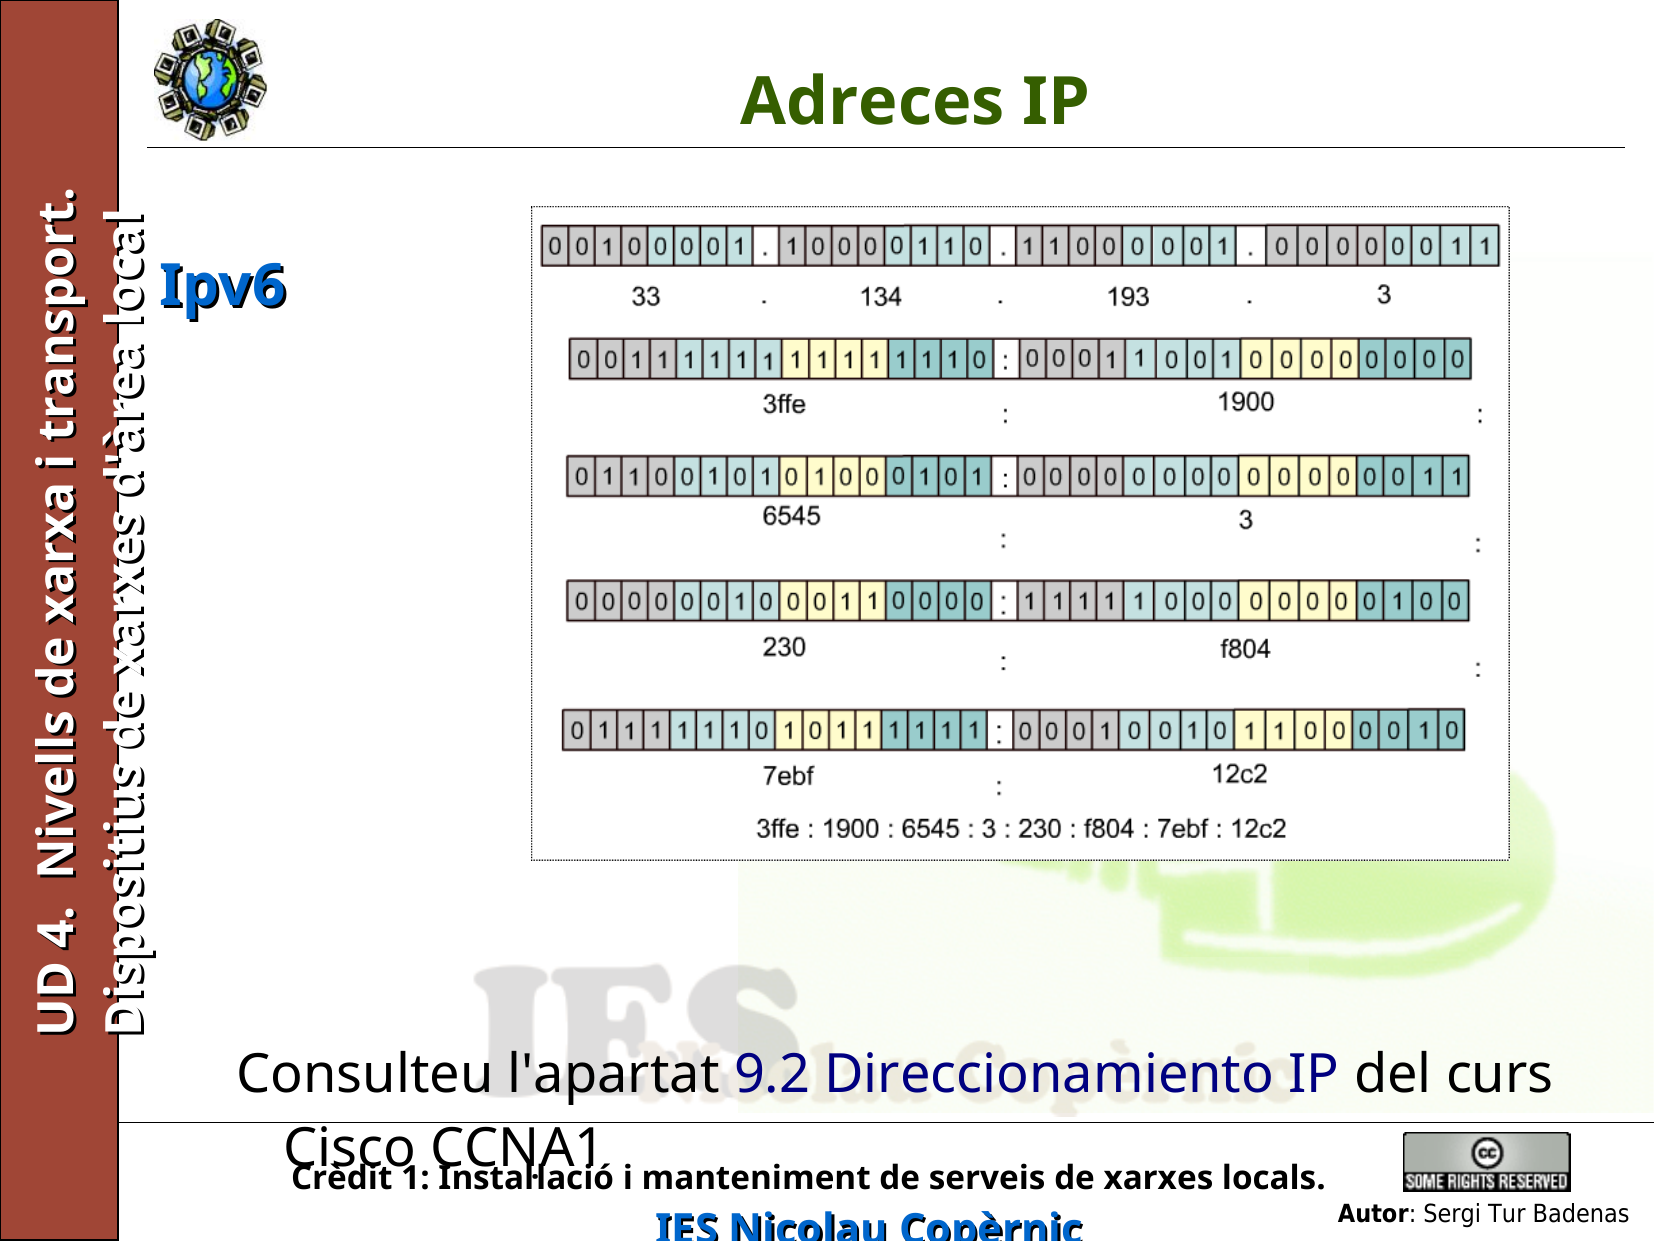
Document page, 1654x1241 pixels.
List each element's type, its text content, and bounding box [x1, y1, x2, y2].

picture [540, 1078, 554, 1089]
picture [1403, 1132, 1571, 1192]
picture [604, 1078, 618, 1089]
picture [1069, 1078, 1083, 1089]
picture [469, 1078, 484, 1089]
picture [1249, 1078, 1266, 1089]
list Ipv6 Consulteu l'apartat 9.2 Direccionamiento IP del curs Cisco CCNA1 [141, 242, 1630, 1078]
picture [1480, 1078, 1495, 1089]
picture [531, 206, 1510, 861]
picture [466, 252, 1654, 1117]
picture [573, 1078, 589, 1089]
picture [676, 1078, 690, 1089]
picture [1004, 1078, 1021, 1089]
title Adreces IP [171, 56, 1654, 141]
picture [834, 1078, 854, 1088]
picture [154, 19, 268, 142]
picture [1362, 1078, 1378, 1089]
